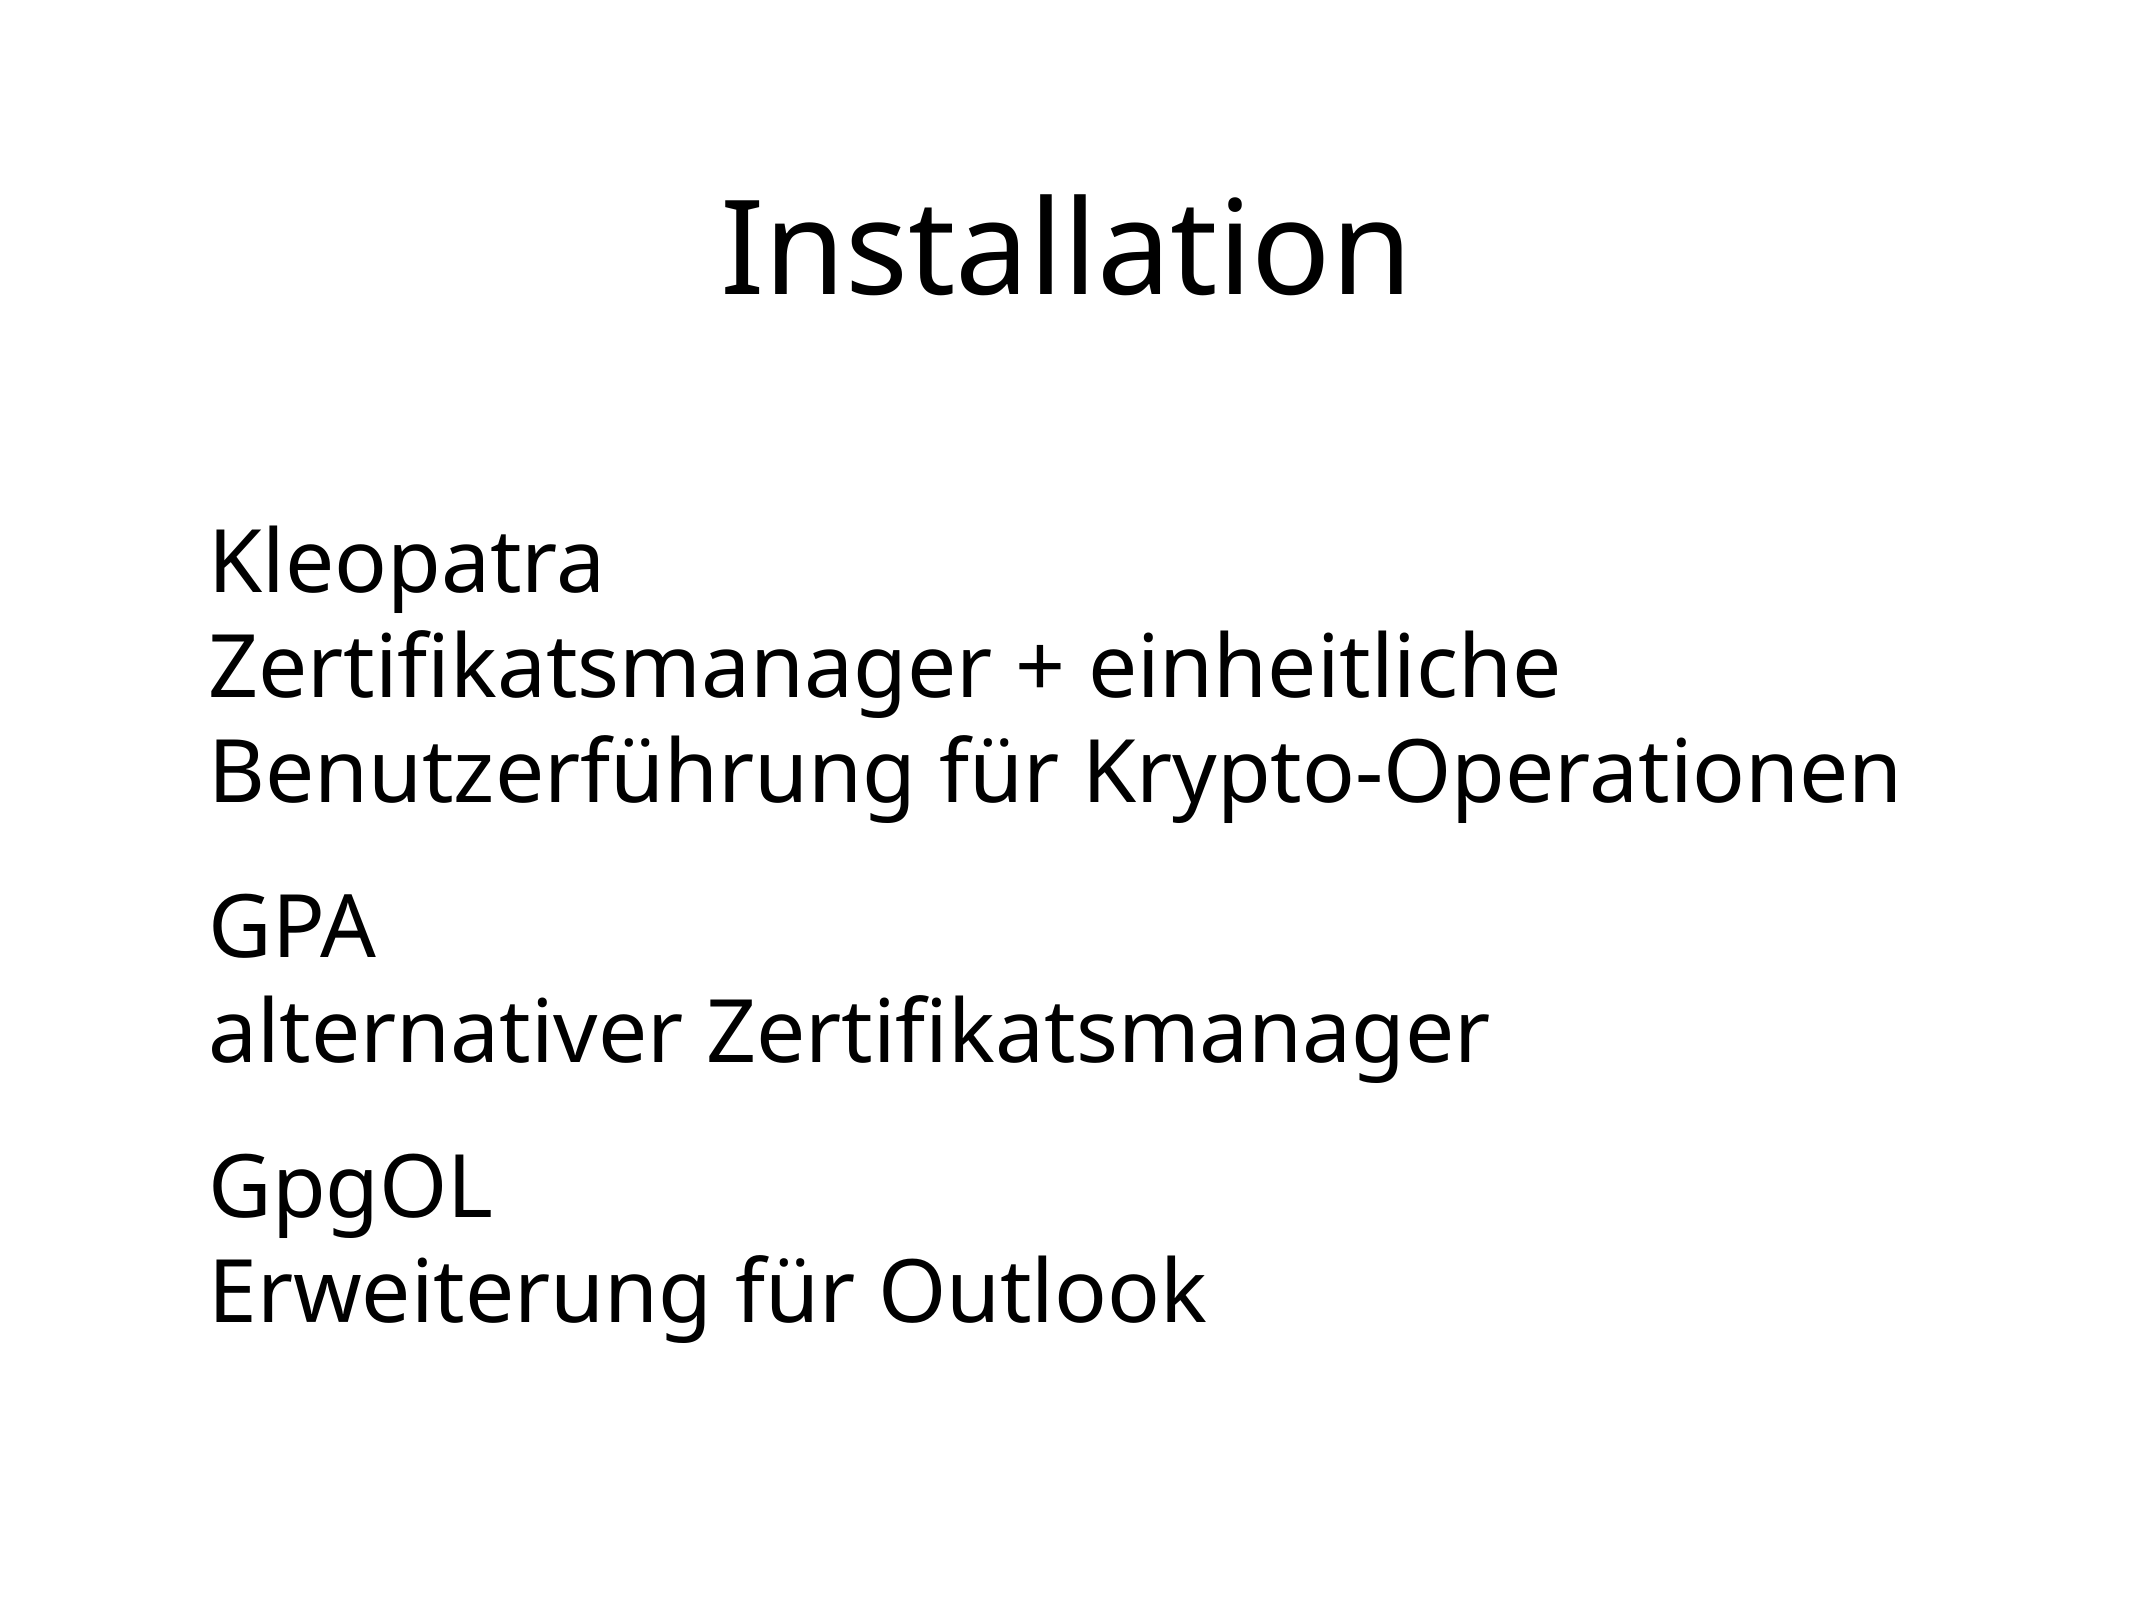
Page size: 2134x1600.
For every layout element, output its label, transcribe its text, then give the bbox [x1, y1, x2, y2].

list Kleopatra Zertifikatsmanager + einheitliche Benutzerführung für Krypto-Operationen GPA alternativer Zertifikatsmanager GpgOL Erweiterung für Outlook [208, 454, 1925, 1392]
title Installation [208, 41, 1925, 442]
